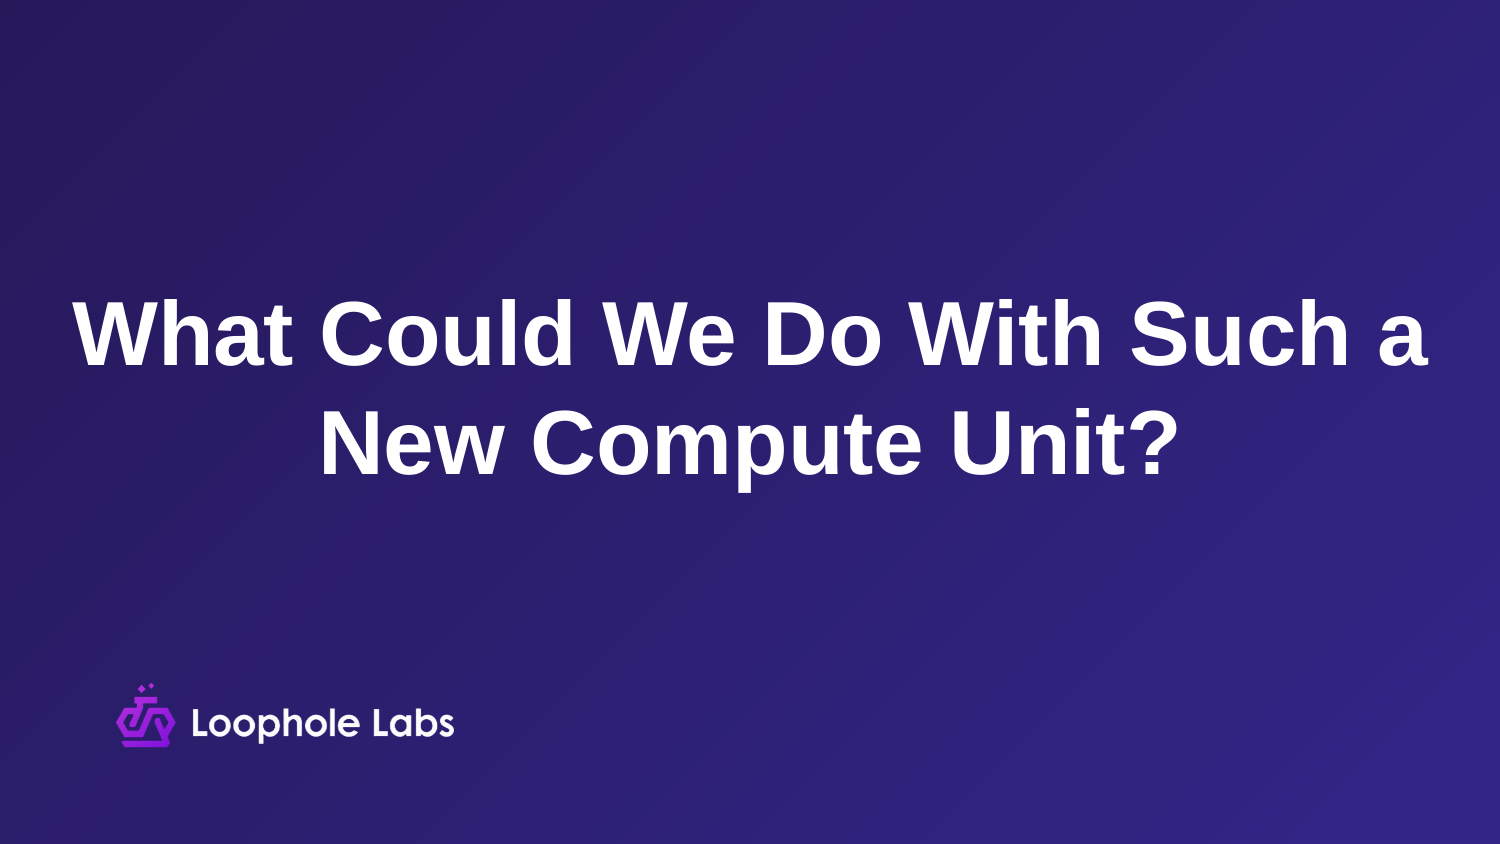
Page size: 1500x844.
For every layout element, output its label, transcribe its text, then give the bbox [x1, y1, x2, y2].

title What Could We Do With Such a New Compute Unit? [51, 258, 1449, 509]
picture [96, 661, 465, 773]
